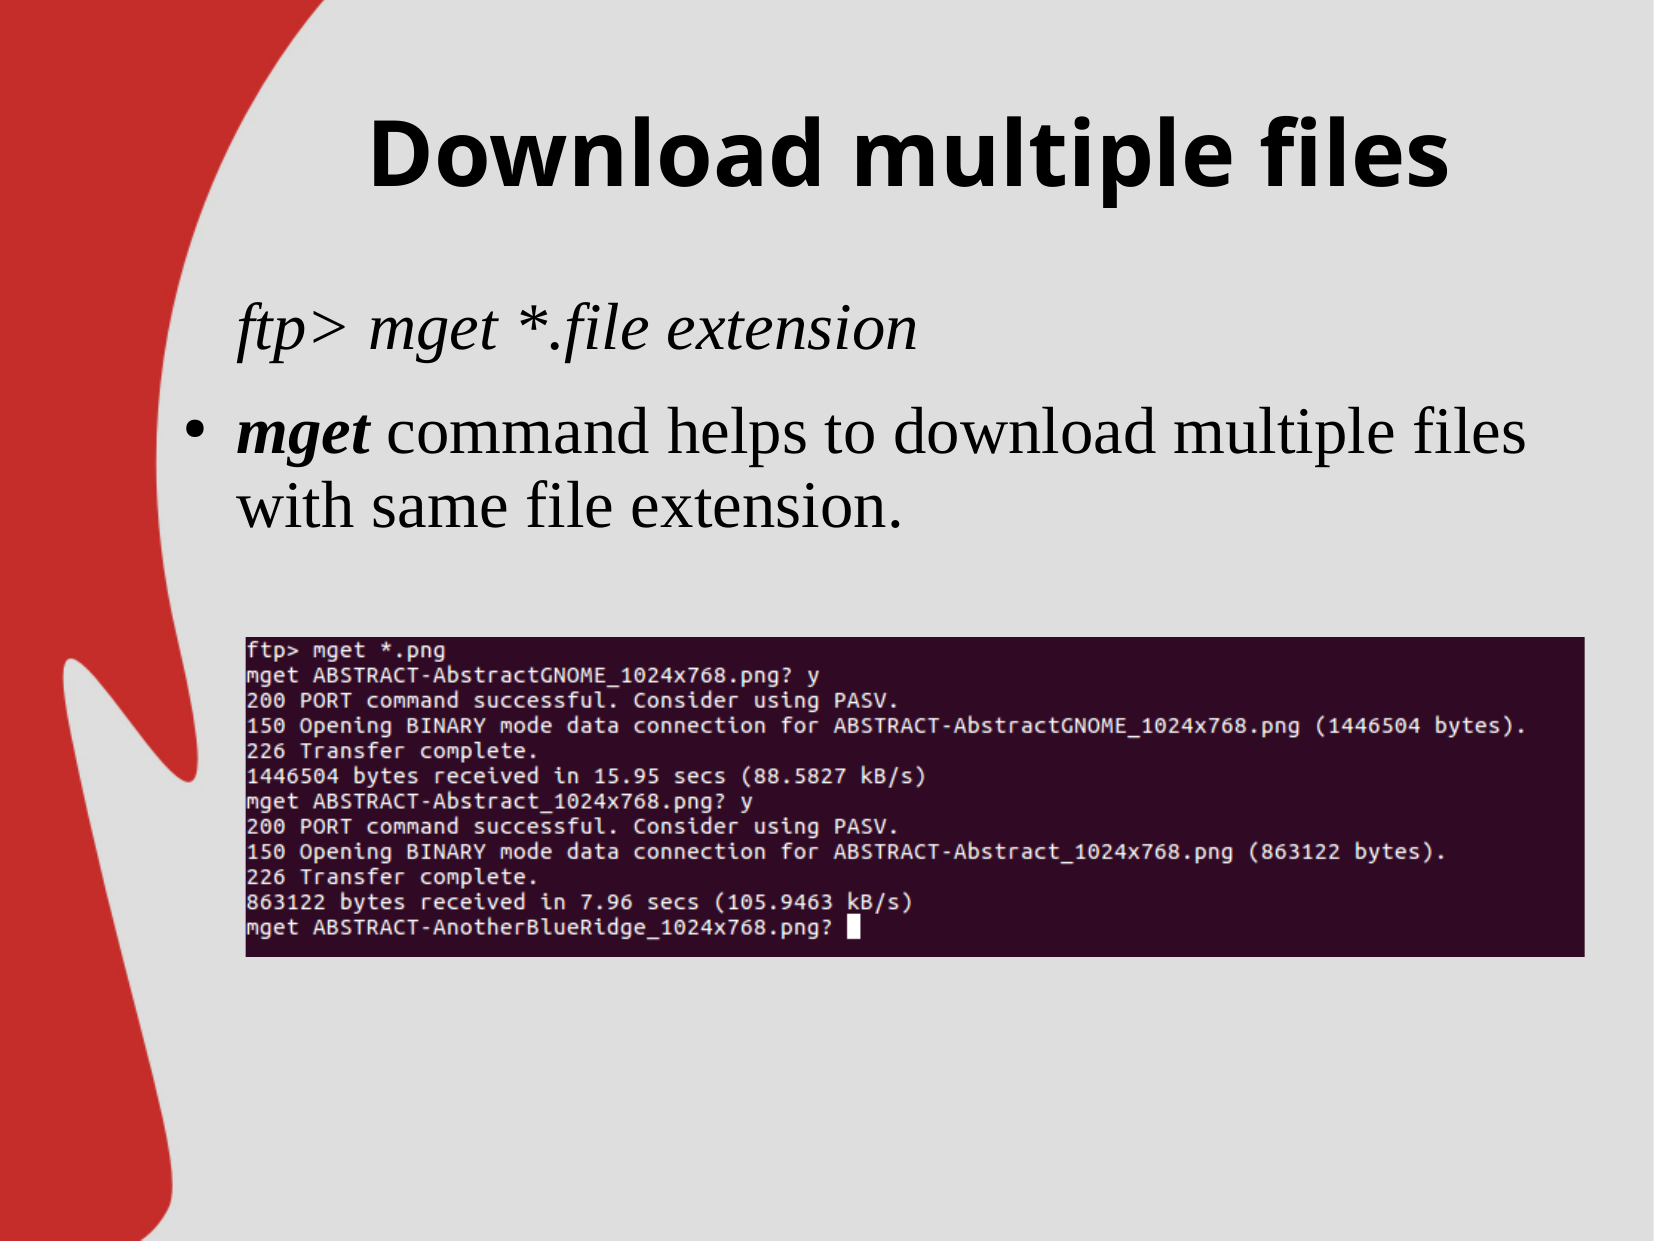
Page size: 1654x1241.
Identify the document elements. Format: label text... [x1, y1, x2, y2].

title Download multiple files [165, 47, 1654, 255]
picture [245, 637, 1585, 957]
list ftp> mget *.file extension mget command helps to download multiple files with same file extension. [165, 290, 1654, 1010]
picture [0, 0, 1654, 1241]
